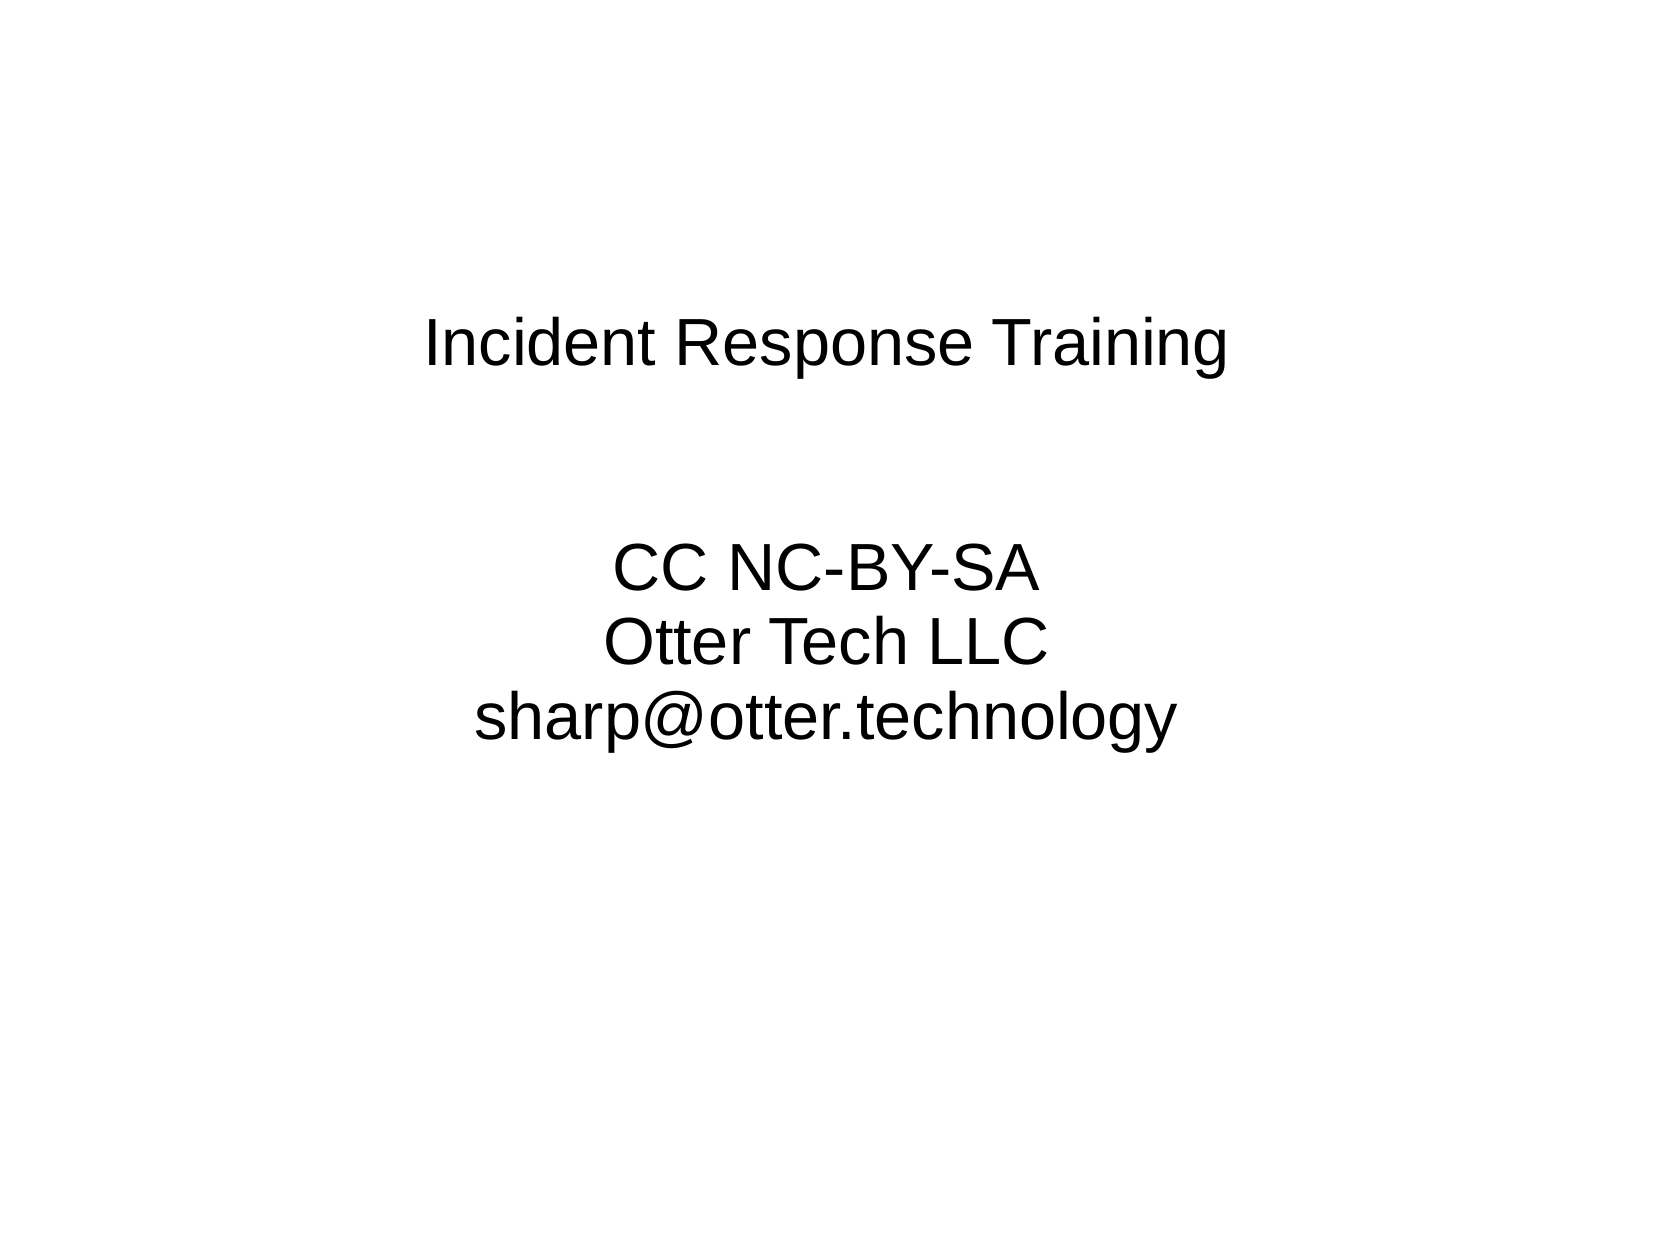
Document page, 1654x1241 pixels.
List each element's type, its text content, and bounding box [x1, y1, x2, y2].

subtitle Incident Response Training CC NC-BY-SA Otter Tech LLC sharp@otter.technology [82, 49, 1571, 1010]
